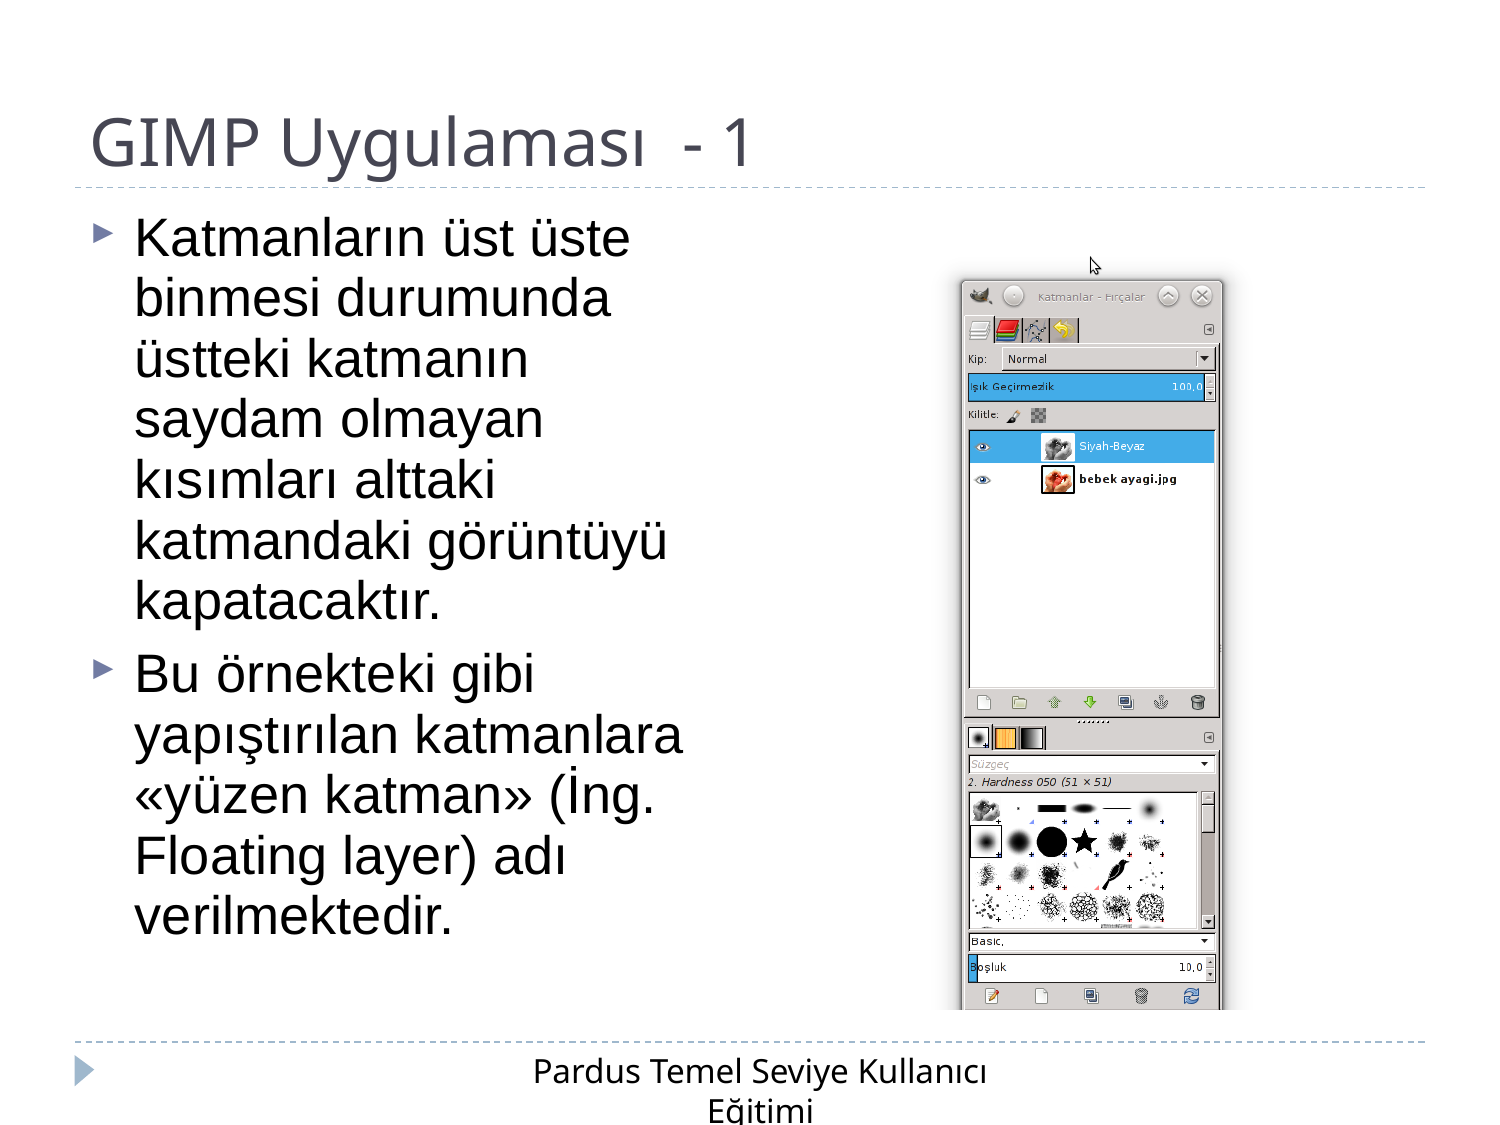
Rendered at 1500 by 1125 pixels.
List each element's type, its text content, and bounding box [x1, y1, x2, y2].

picture [923, 199, 1260, 1010]
title GIMP Uygulaması - 1 [75, 37, 1425, 188]
list Katmanların üst üste binmesi durumunda üstteki katmanın saydam olmayan kısımları alttaki katmandaki görüntüyü kapatacaktır. Bu örnekteki gibi yapıştırılan katmanlara «yüzen katman» (İng. Floating layer) adı verilmektedir. [75, 200, 738, 1010]
